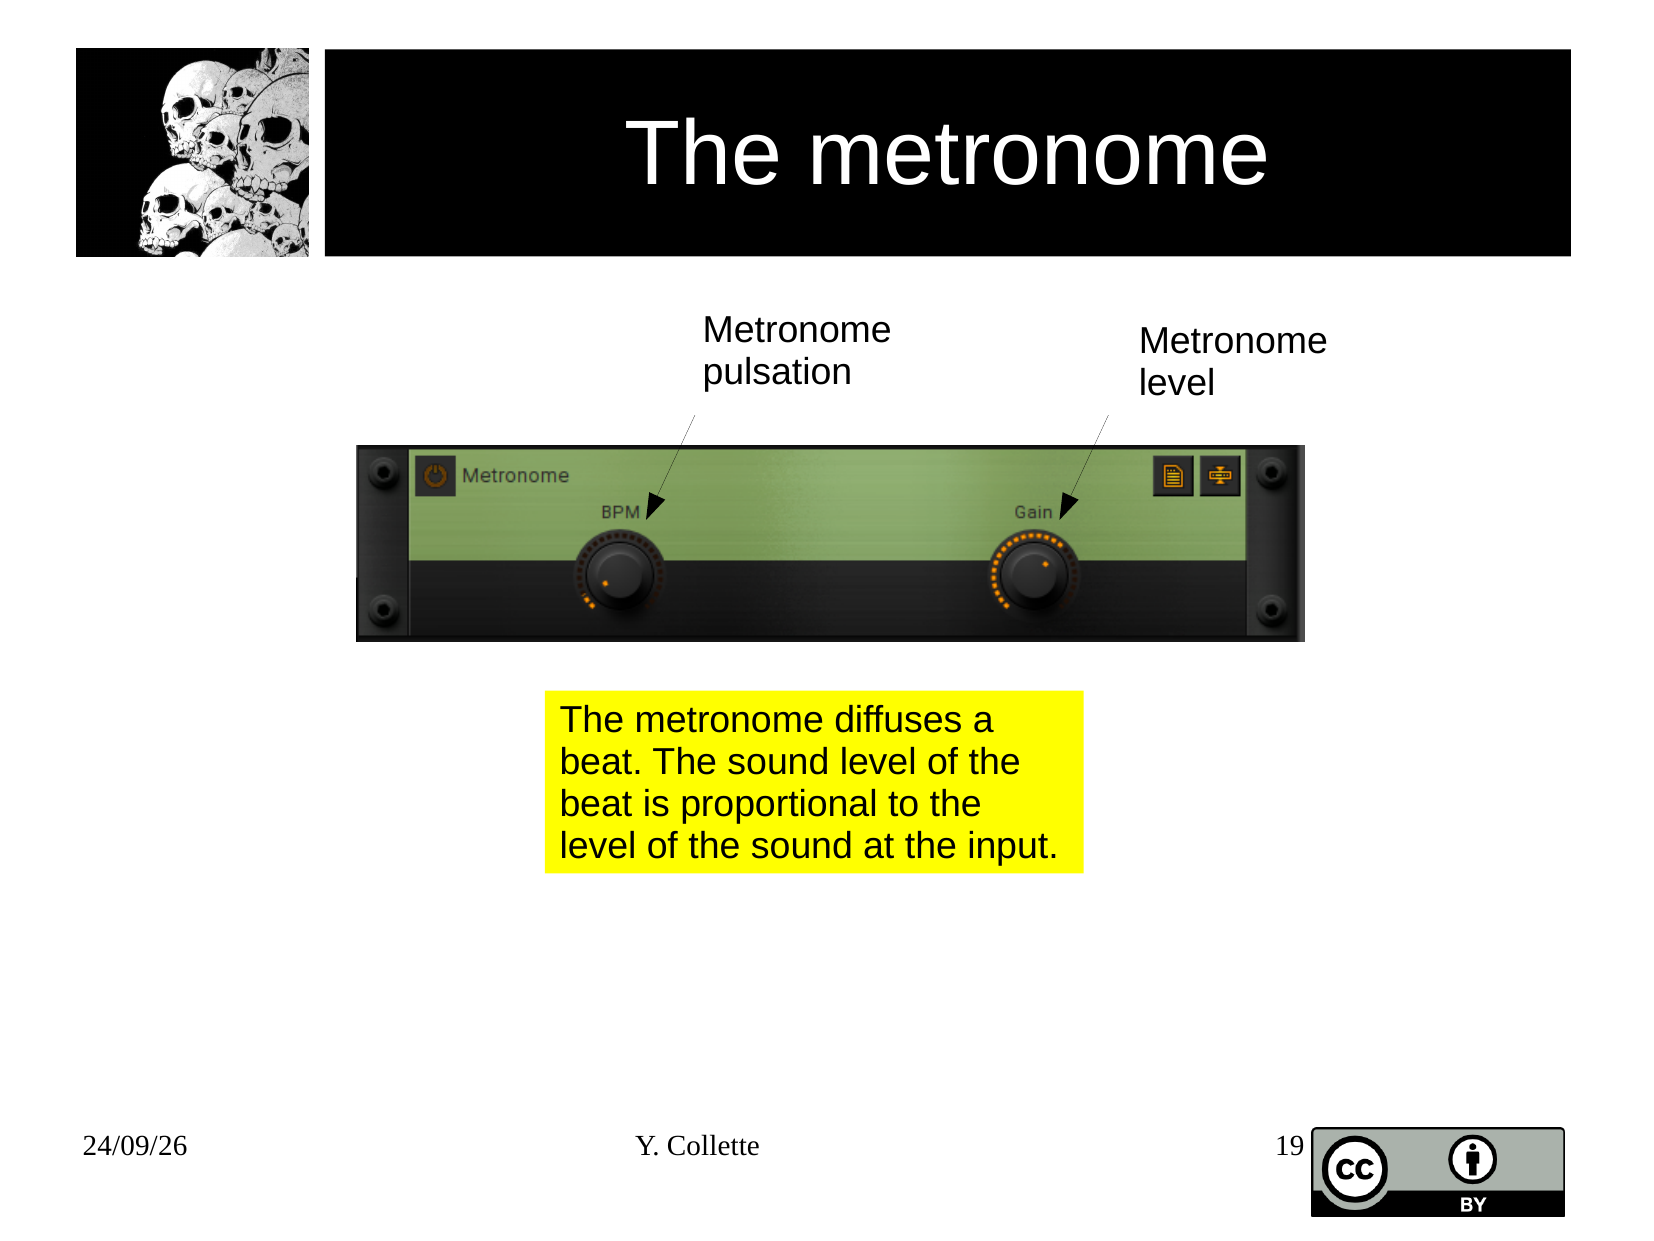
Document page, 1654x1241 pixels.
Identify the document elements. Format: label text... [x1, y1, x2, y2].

text_box The metronome diffuses a beat. The sound level of the beat is proportional to the level of the sound at the input. [544, 690, 1084, 874]
picture [1311, 1127, 1565, 1217]
picture [76, 48, 309, 257]
picture [356, 445, 1305, 642]
text_box Metronome pulsation [687, 300, 931, 400]
text_box Metronome level [1124, 312, 1351, 412]
title The metronome [324, 49, 1571, 257]
